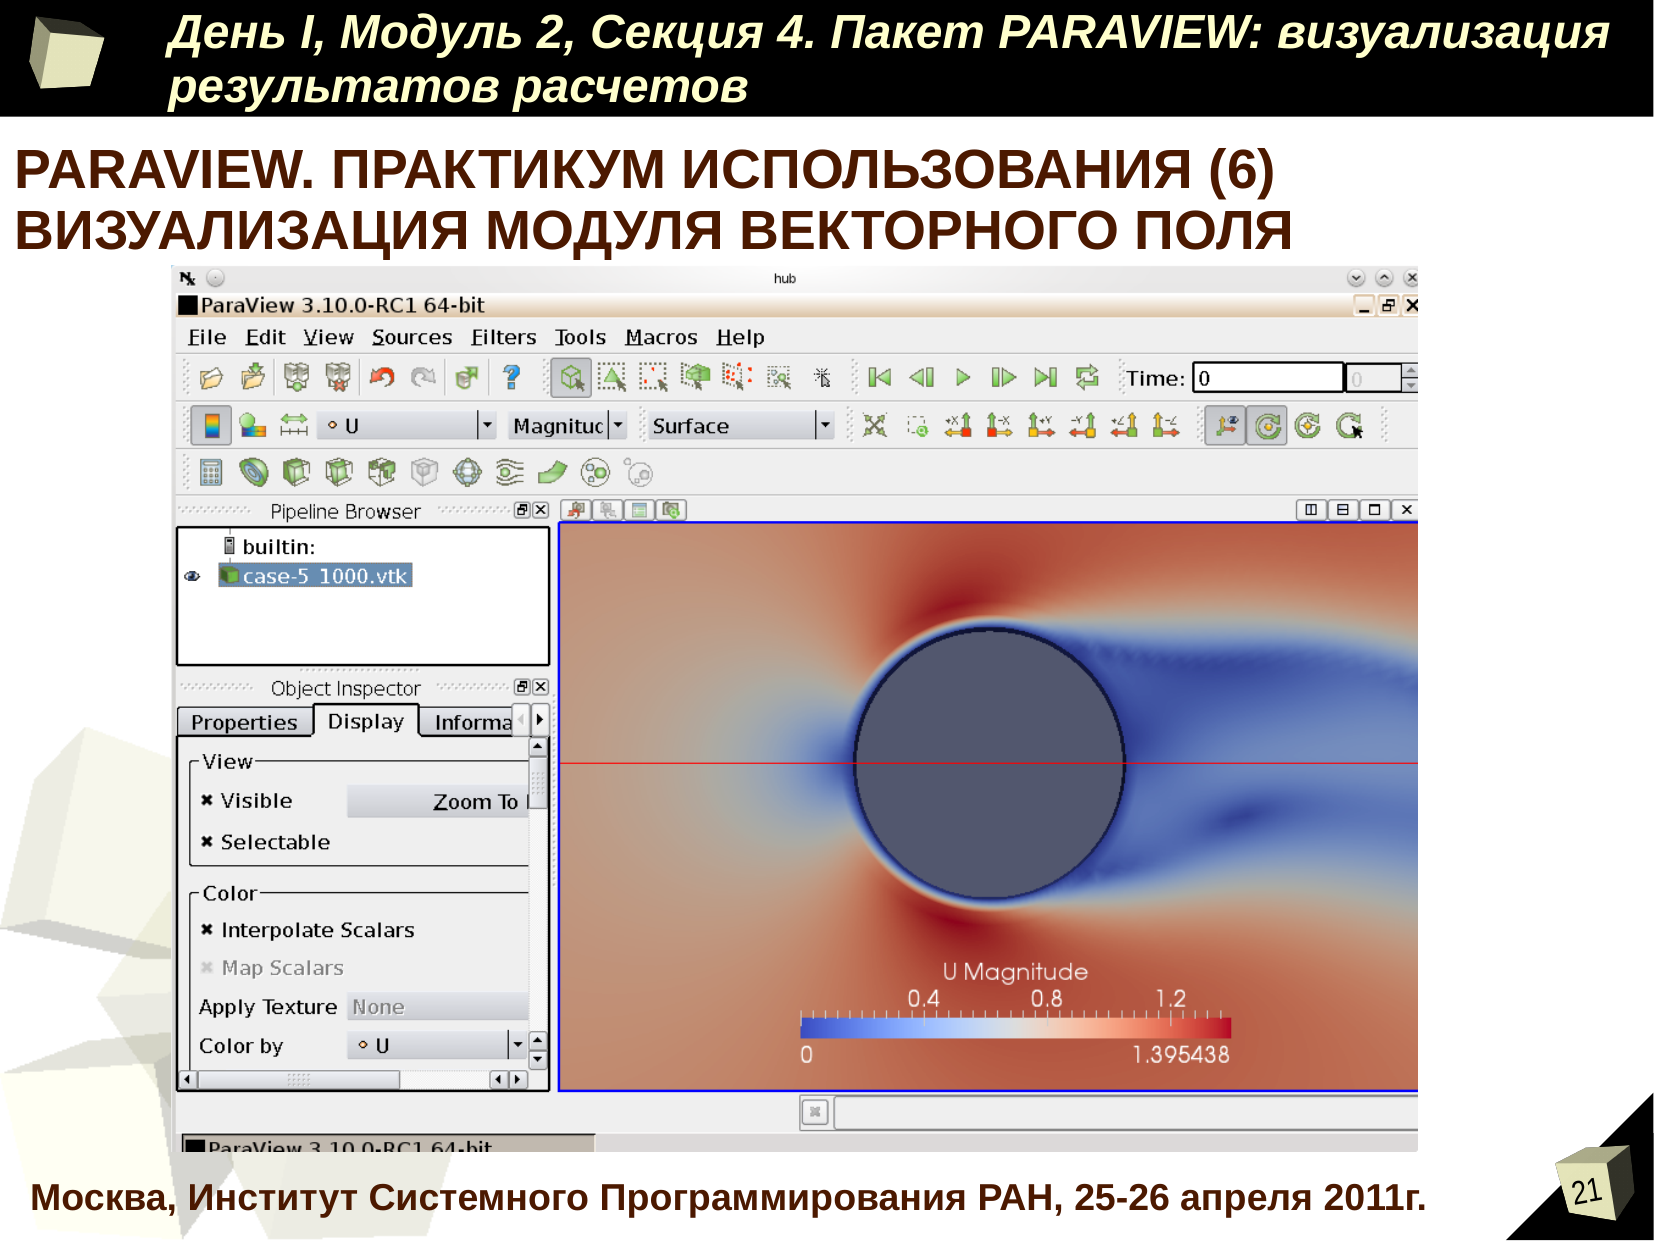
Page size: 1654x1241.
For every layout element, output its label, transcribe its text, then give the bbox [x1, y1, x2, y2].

picture [464, 1193, 472, 1198]
text_box PARAVIEW. ПРАКТИКУМ ИСПОЛЬЗОВАНИЯ (6) ВИЗУАЛИЗАЦИЯ МОДУЛЯ ВЕКТОРНОГО ПОЛЯ [0, 130, 1654, 270]
picture [0, 270, 1418, 1241]
